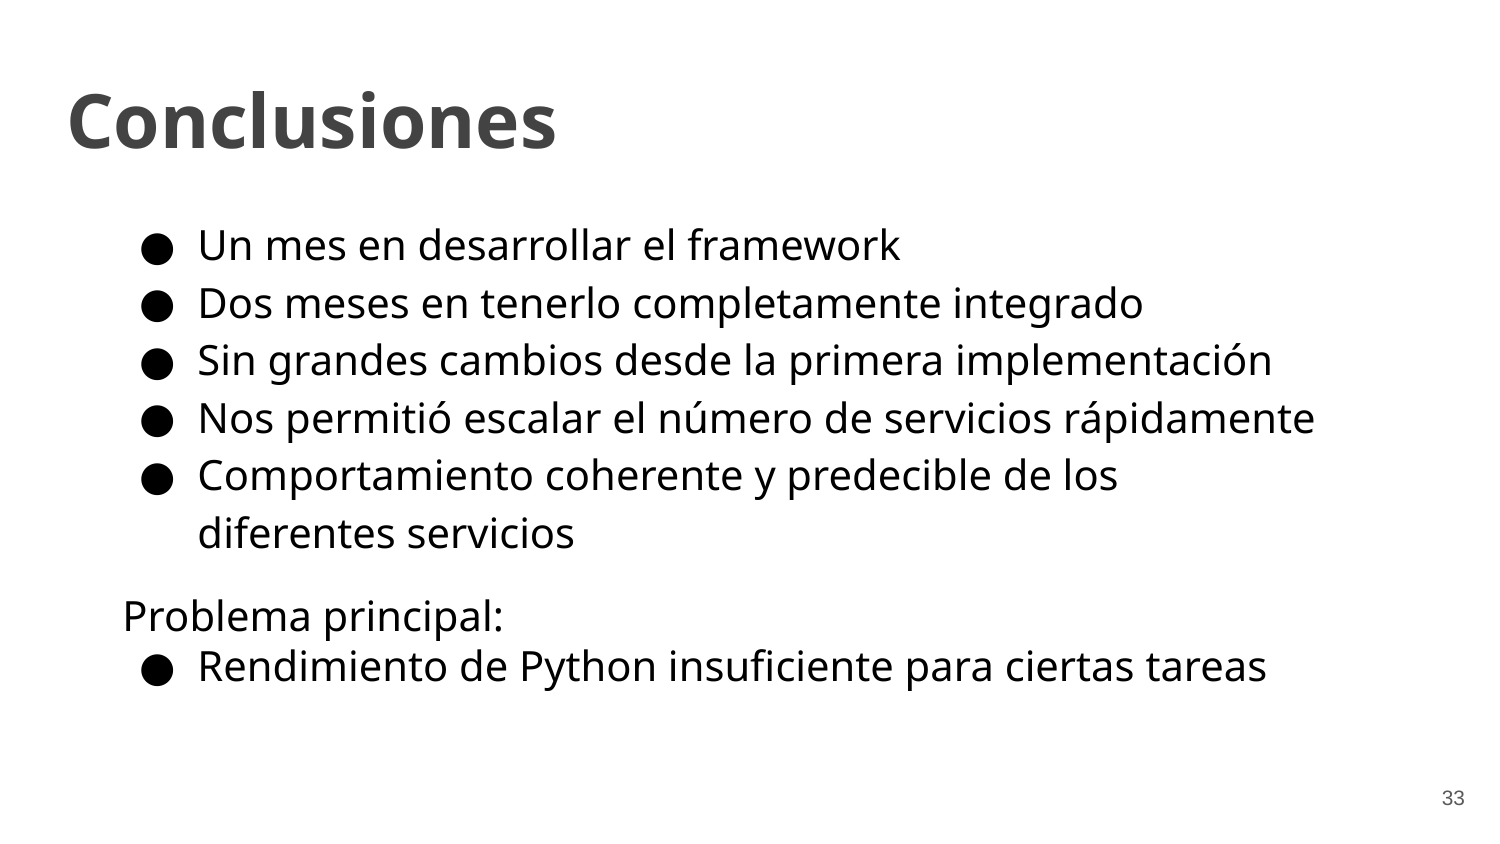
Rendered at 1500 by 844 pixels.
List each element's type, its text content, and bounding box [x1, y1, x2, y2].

slide_number <number> [1389, 764, 1480, 830]
title Conclusiones [51, 58, 1449, 167]
list Un mes en desarrollar el framework Dos meses en tenerlo completamente integrado Sin grandes cambios desde la primera implementación Nos permitió escalar el número de servicios rápidamente Comportamiento coherente y predecible de los diferentes servicios Problema principal: Rendimiento de Python insuficiente para ciertas tareas [107, 196, 1334, 723]
